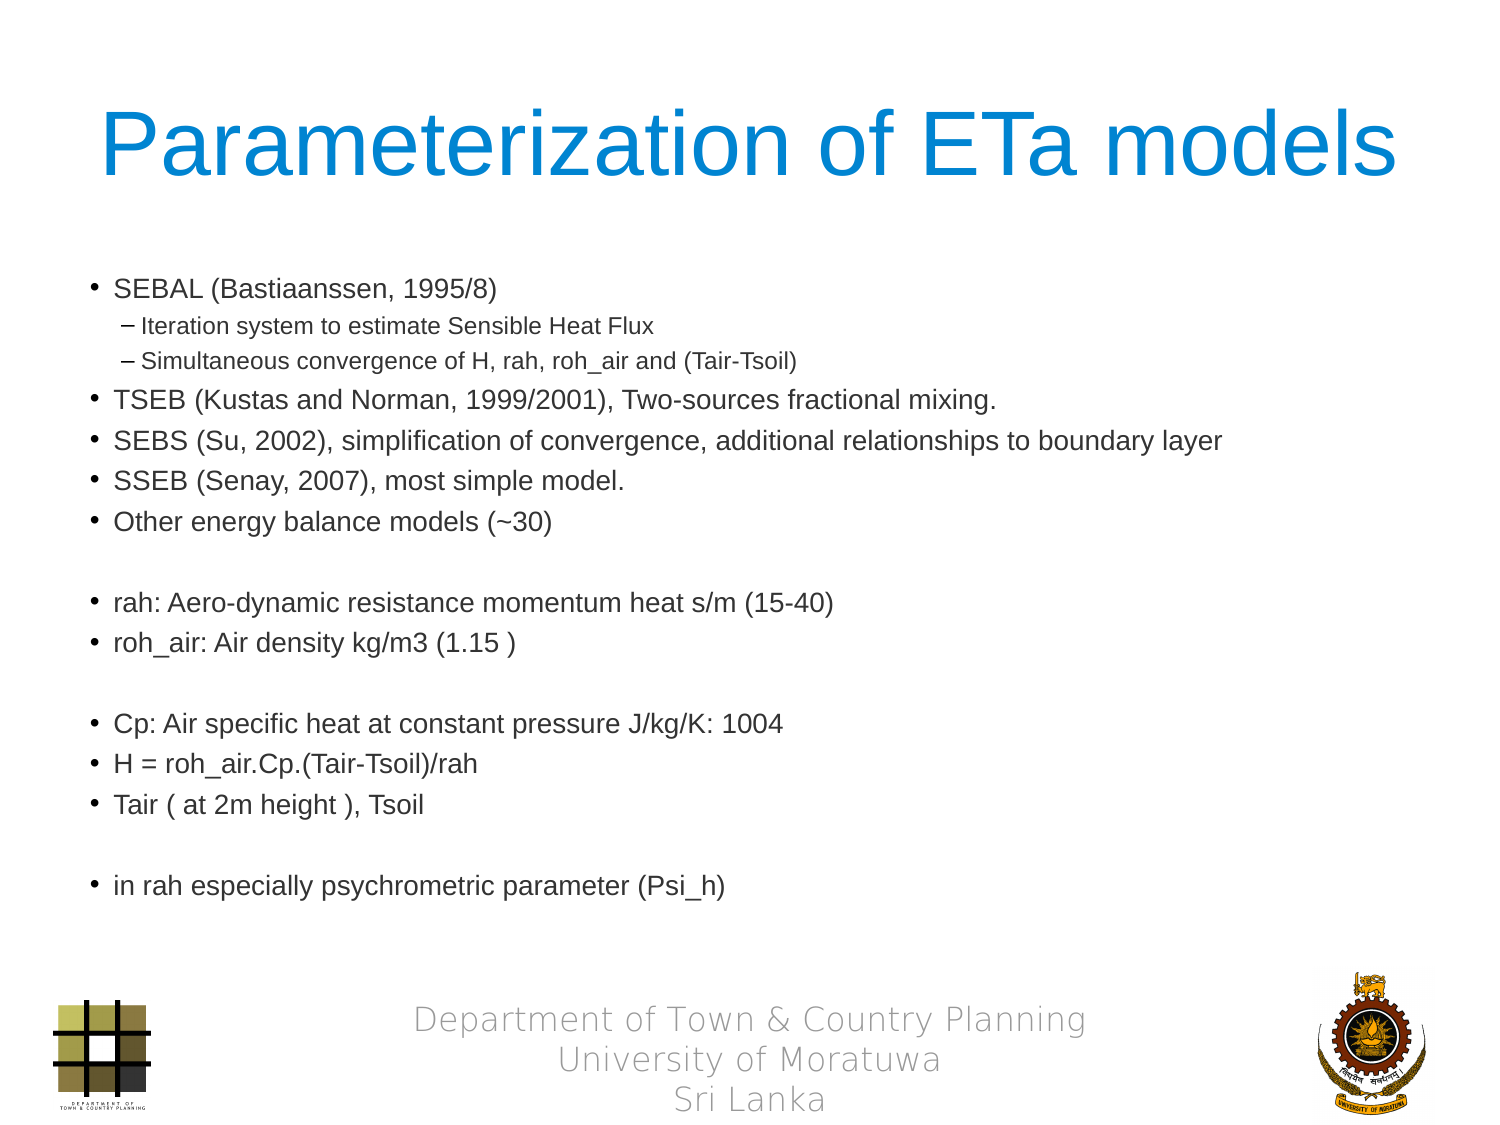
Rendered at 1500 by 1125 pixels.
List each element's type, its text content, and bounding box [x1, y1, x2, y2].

title Parameterization of ETa models [75, 45, 1426, 233]
picture [1312, 966, 1435, 1125]
picture [53, 1000, 151, 1110]
list SEBAL (Bastiaanssen, 1995/8) Iteration system to estimate Sensible Heat Flux Simultaneous convergence of H, rah, roh_air and (Tair-Tsoil) TSEB (Kustas and Norman, 1999/2001), Two-sources fractional mixing. SEBS (Su, 2002), simplification of convergence, additional relationships to boundary layer SSEB (Senay, 2007), most simple model. Other energy balance models (~30) rah: Aero-dynamic resistance momentum heat s/m (15-40) roh_air: Air density kg/m3 (1.15 ) Cp: Air specific heat at constant pressure J/kg/K: 1004 H = roh_air.Cp.(Tair-Tsoil)/rah Tair ( at 2m height ), Tsoil in rah especially psychrometric parameter (Psi_h) [75, 262, 1426, 916]
